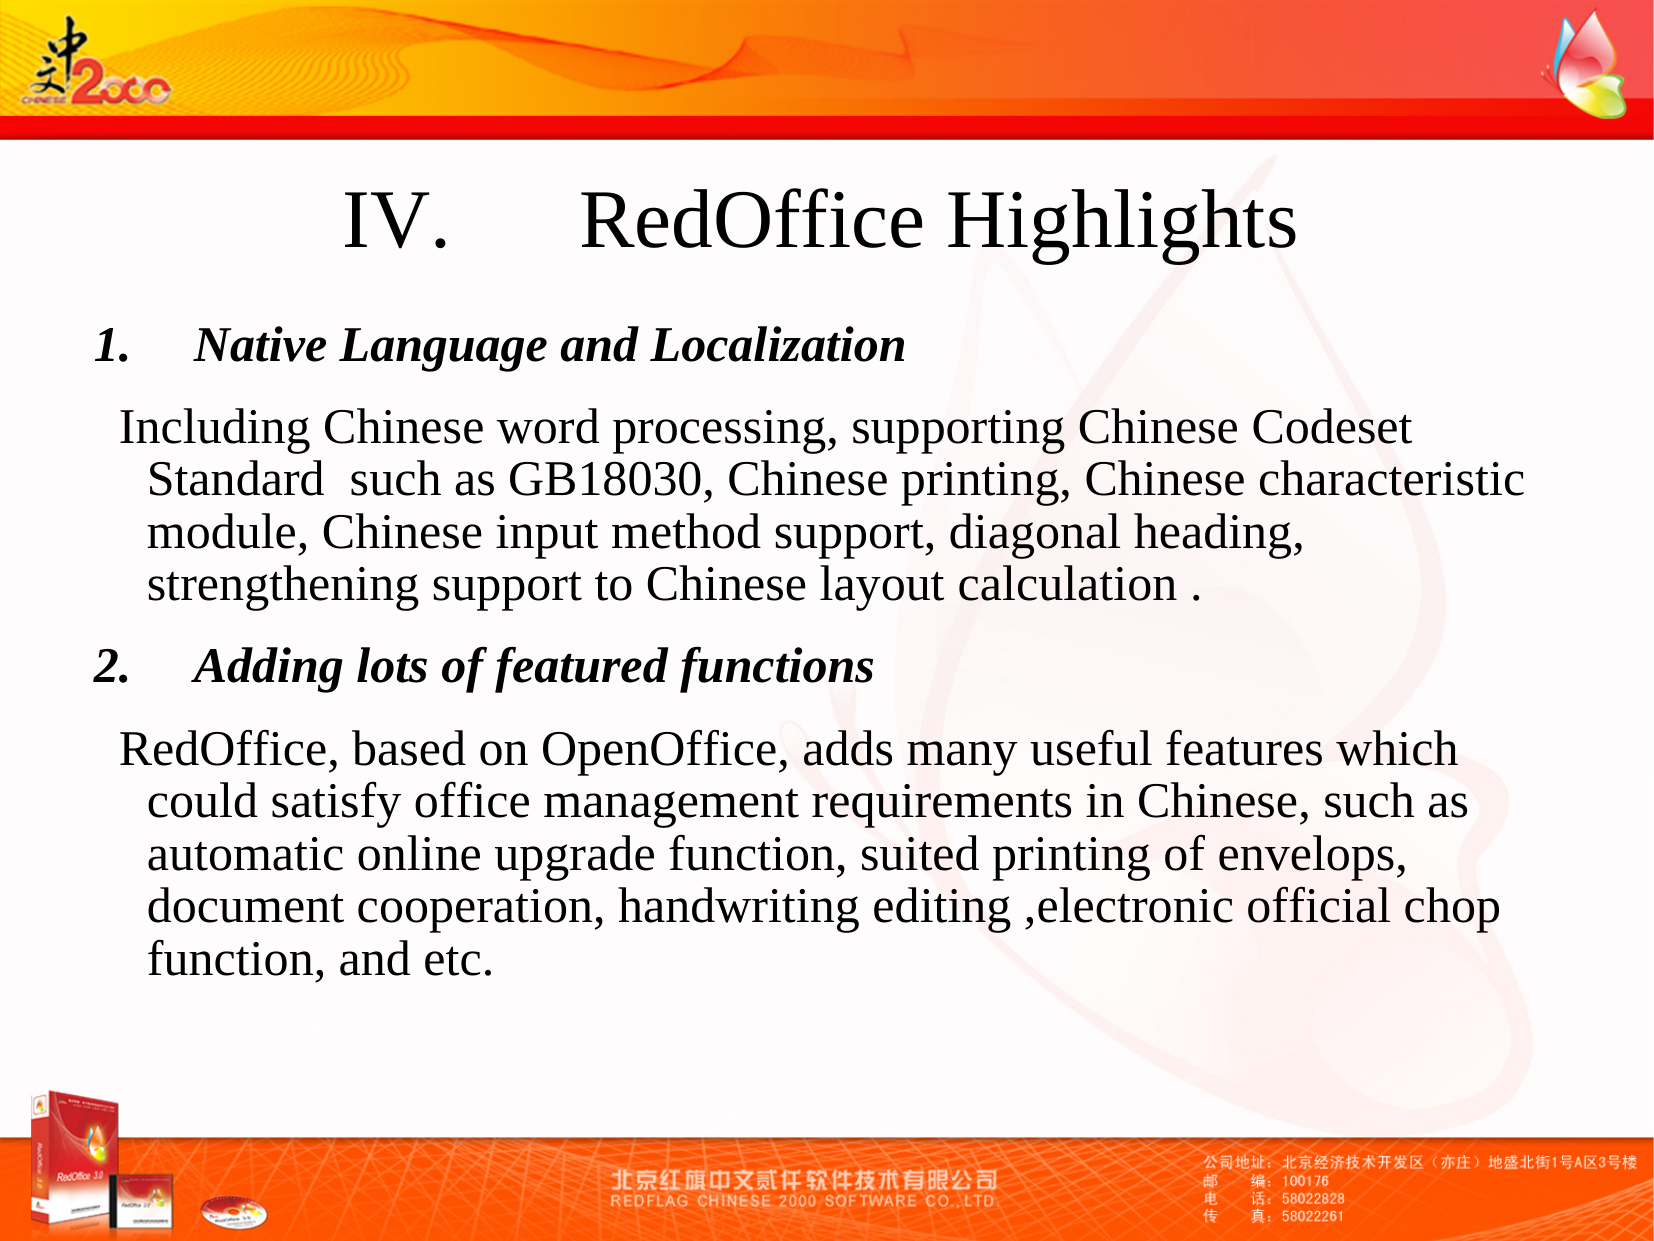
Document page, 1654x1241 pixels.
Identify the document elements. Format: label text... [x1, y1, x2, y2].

picture [0, 0, 1654, 1241]
title IV. RedOffice Highlights [76, 173, 1566, 270]
list 1. Native Language and Localization Including Chinese word processing, supporting Chinese Codeset Standard such as GB18030, Chinese printing, Chinese characteristic module, Chinese input method support, diagonal heading, strengthening support to Chinese layout calculation . 2. Adding lots of featured functions RedOffice, based on OpenOffice, adds many useful features which could satisfy office management requirements in Chinese, such as automatic online upgrade function, suited printing of envelops, document cooperation, handwriting editing ,electronic official chop function, and etc. [76, 319, 1566, 1150]
